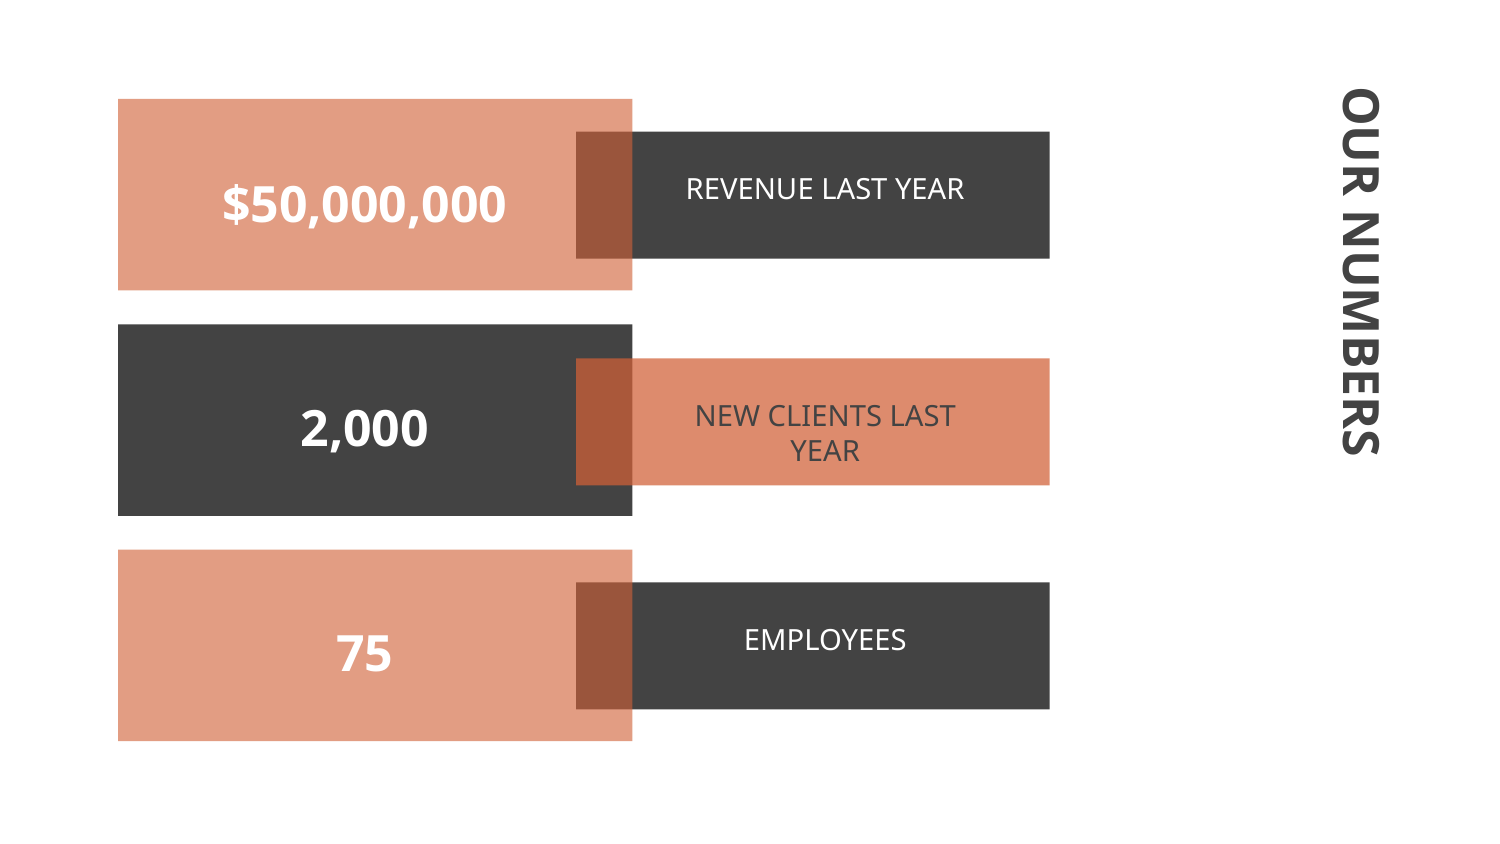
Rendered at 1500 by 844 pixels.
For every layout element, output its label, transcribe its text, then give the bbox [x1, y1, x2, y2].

title $50,000,000 [139, 157, 604, 238]
title 2,000 [139, 381, 576, 462]
title NEW CLIENTS LAST YEAR [654, 381, 996, 462]
title EMPLOYEES [654, 605, 996, 686]
title OUR NUMBERS [1328, 71, 1409, 643]
title 75 [139, 605, 604, 686]
text_box [118, 549, 1050, 742]
text_box [118, 98, 1050, 291]
text_box [118, 324, 1050, 516]
title REVENUE LAST YEAR [654, 155, 996, 236]
